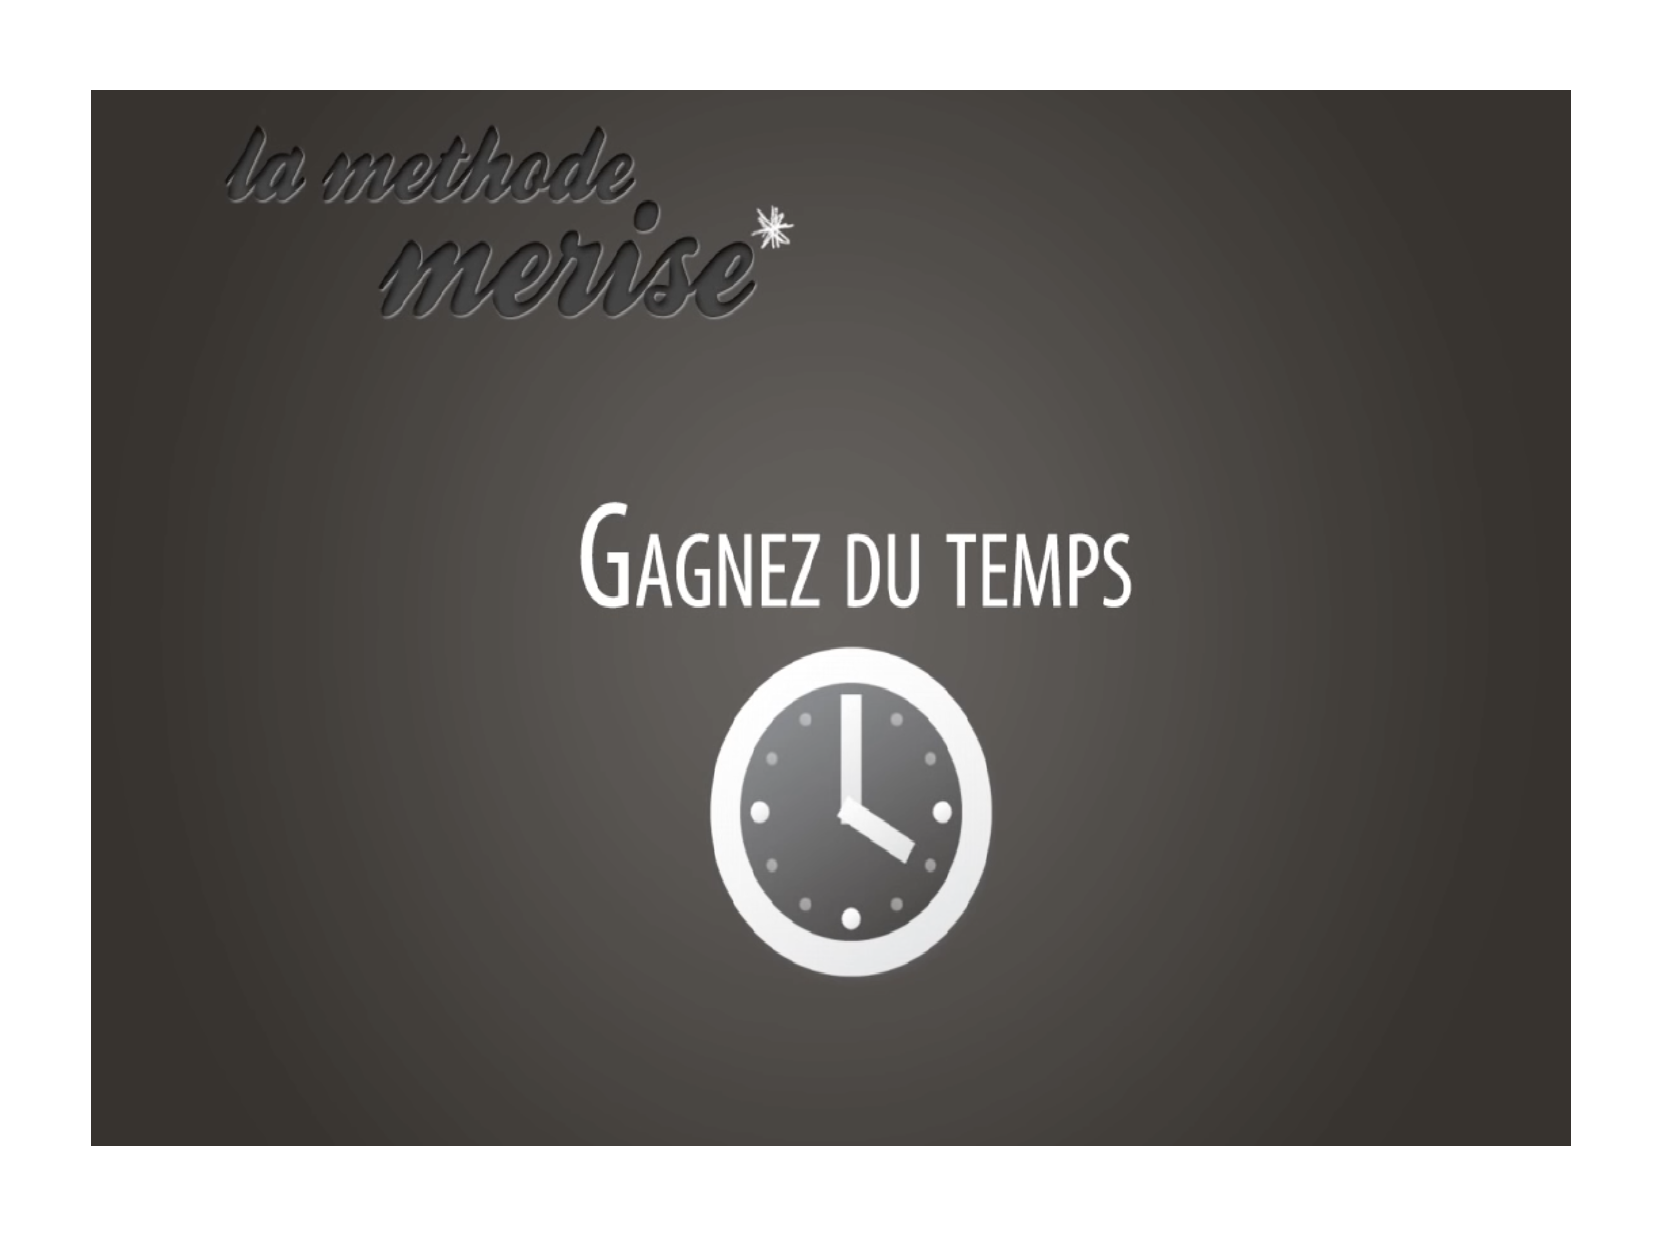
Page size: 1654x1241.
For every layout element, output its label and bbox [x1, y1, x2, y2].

picture [91, 90, 1571, 1146]
